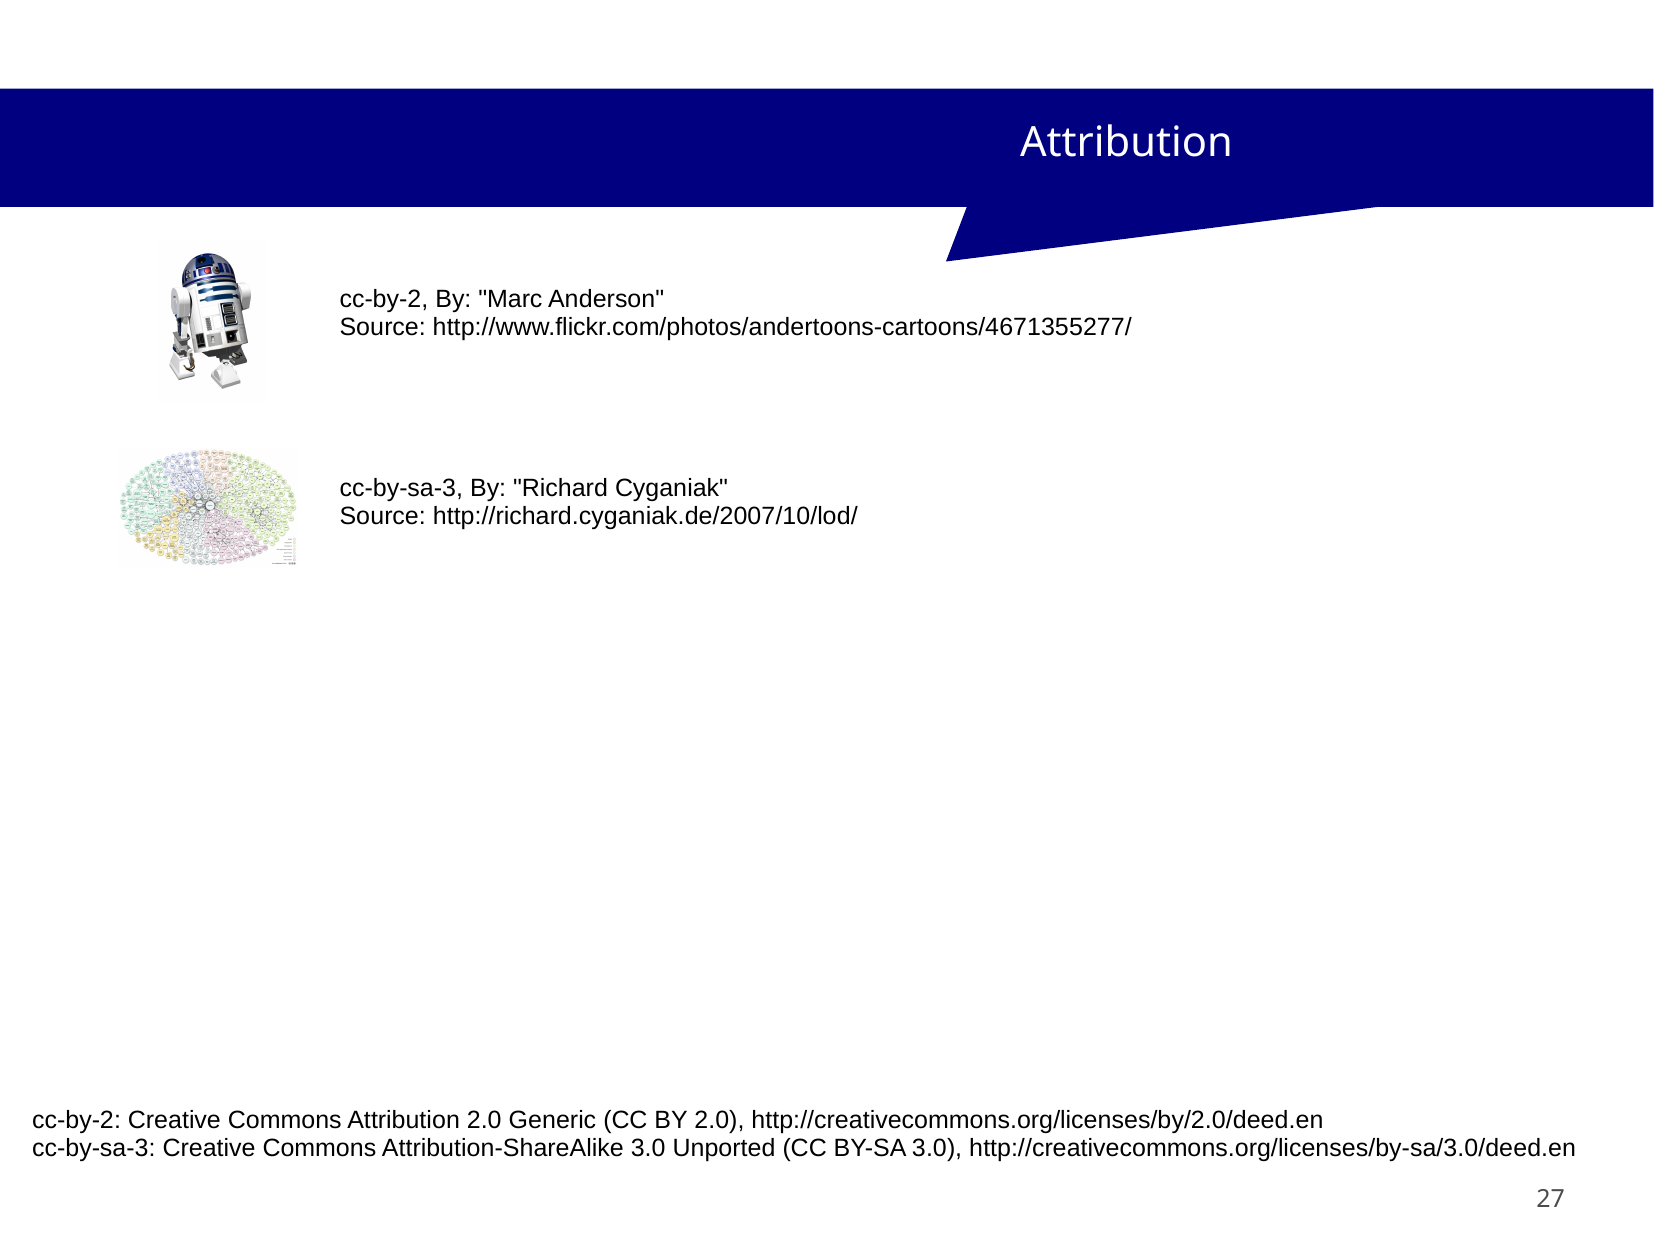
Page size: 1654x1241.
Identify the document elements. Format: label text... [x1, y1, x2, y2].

text_box cc-by-2, By: "Marc Anderson" Source: http://www.flickr.com/photos/andertoons-cartoons/4671355277/ [324, 277, 1149, 349]
text_box cc-by-2: Creative Commons Attribution 2.0 Generic (CC BY 2.0), http://creativecommons.org/licenses/by/2.0/deed.en cc-by-sa-3: Creative Commons Attribution-ShareAlike 3.0 Unported (CC BY-SA 3.0), http://creativecommons.org/licenses/by-sa/3.0/deed.en [17, 1098, 1595, 1170]
text_box Attribution [1005, 104, 1268, 178]
picture [118, 448, 298, 567]
picture [157, 240, 266, 402]
text_box [0, 88, 1654, 262]
text_box cc-by-sa-3, By: "Richard Cyganiak" Source: http://richard.cyganiak.de/2007/10/lod/ [324, 466, 875, 538]
